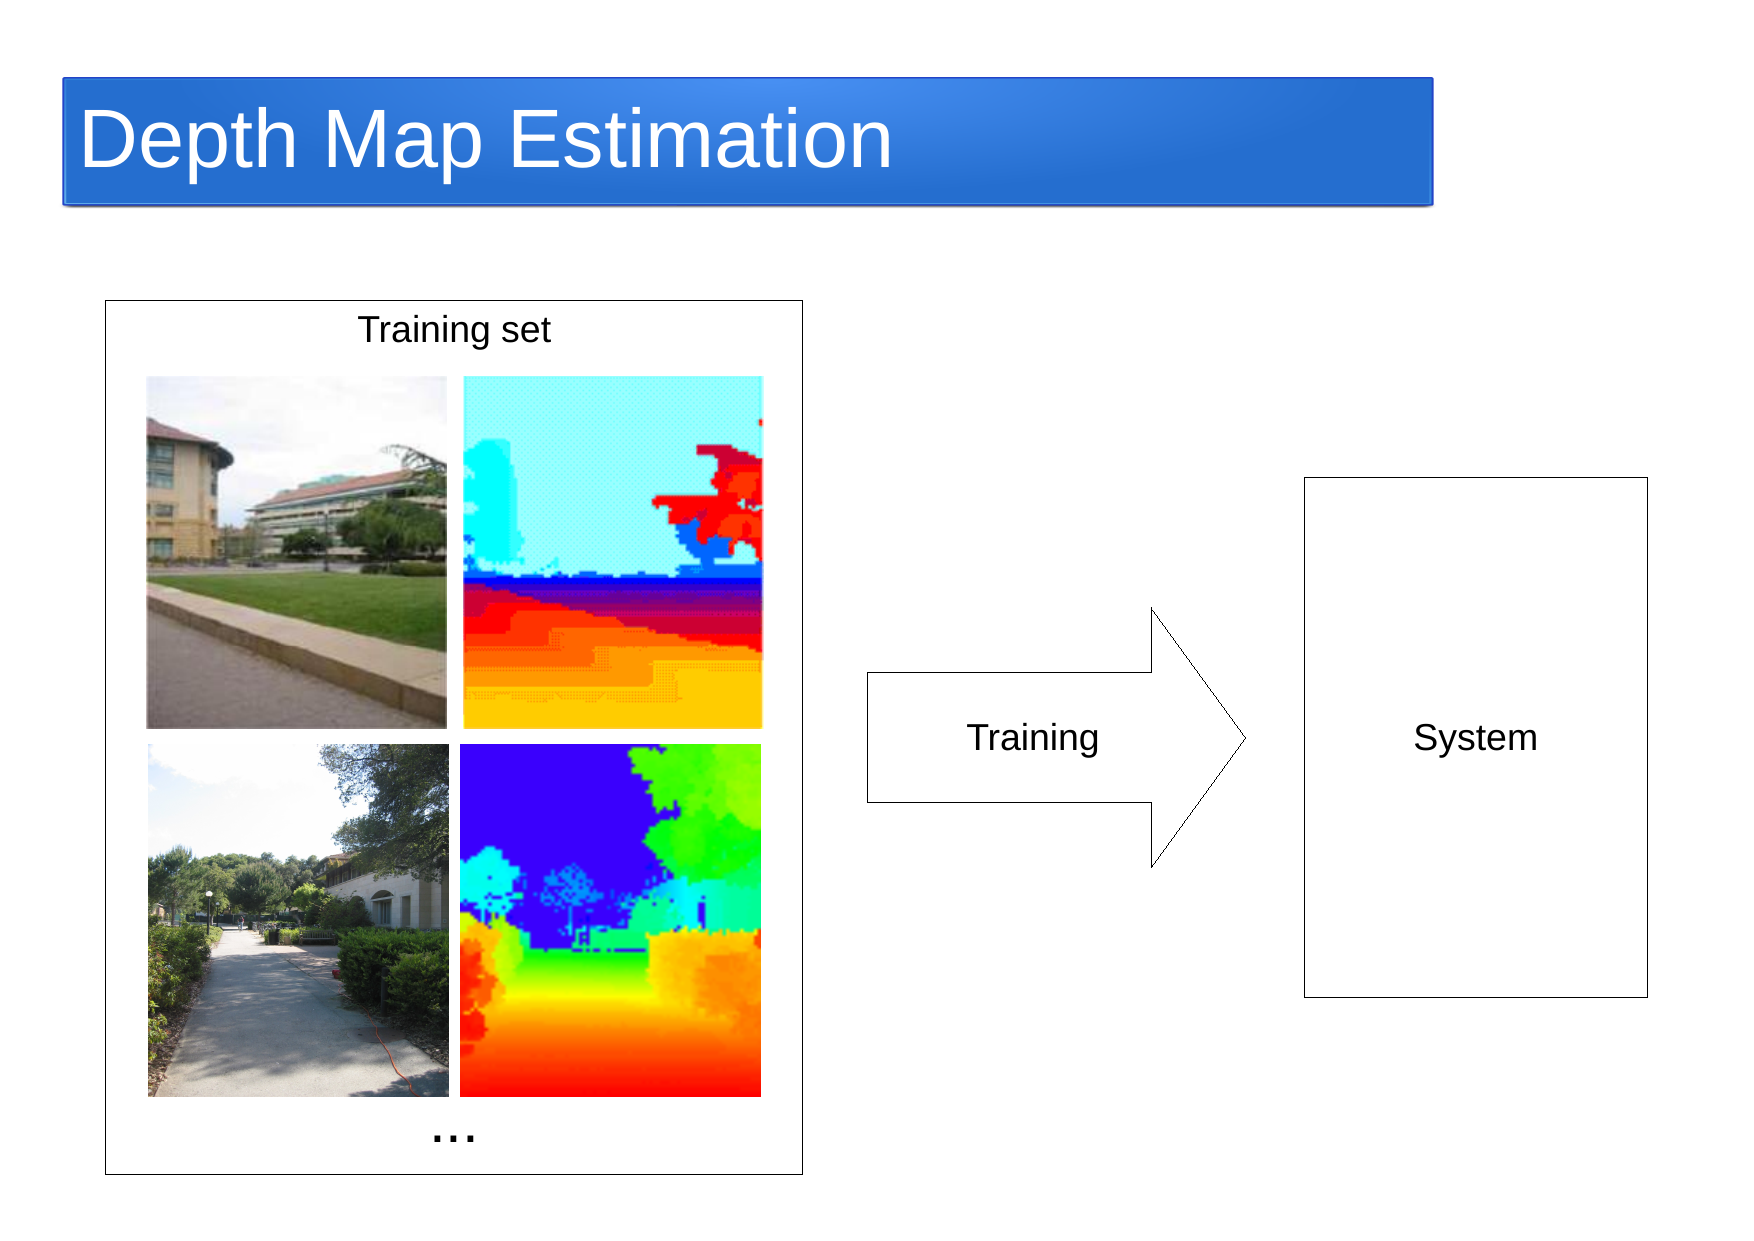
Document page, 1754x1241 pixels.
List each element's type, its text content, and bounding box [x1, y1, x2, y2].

text_box System [1304, 477, 1648, 998]
picture [58, 77, 1439, 209]
text_box Training [867, 607, 1246, 868]
title Depth Map Estimation [78, 80, 1429, 198]
text_box Training set [105, 300, 803, 1175]
